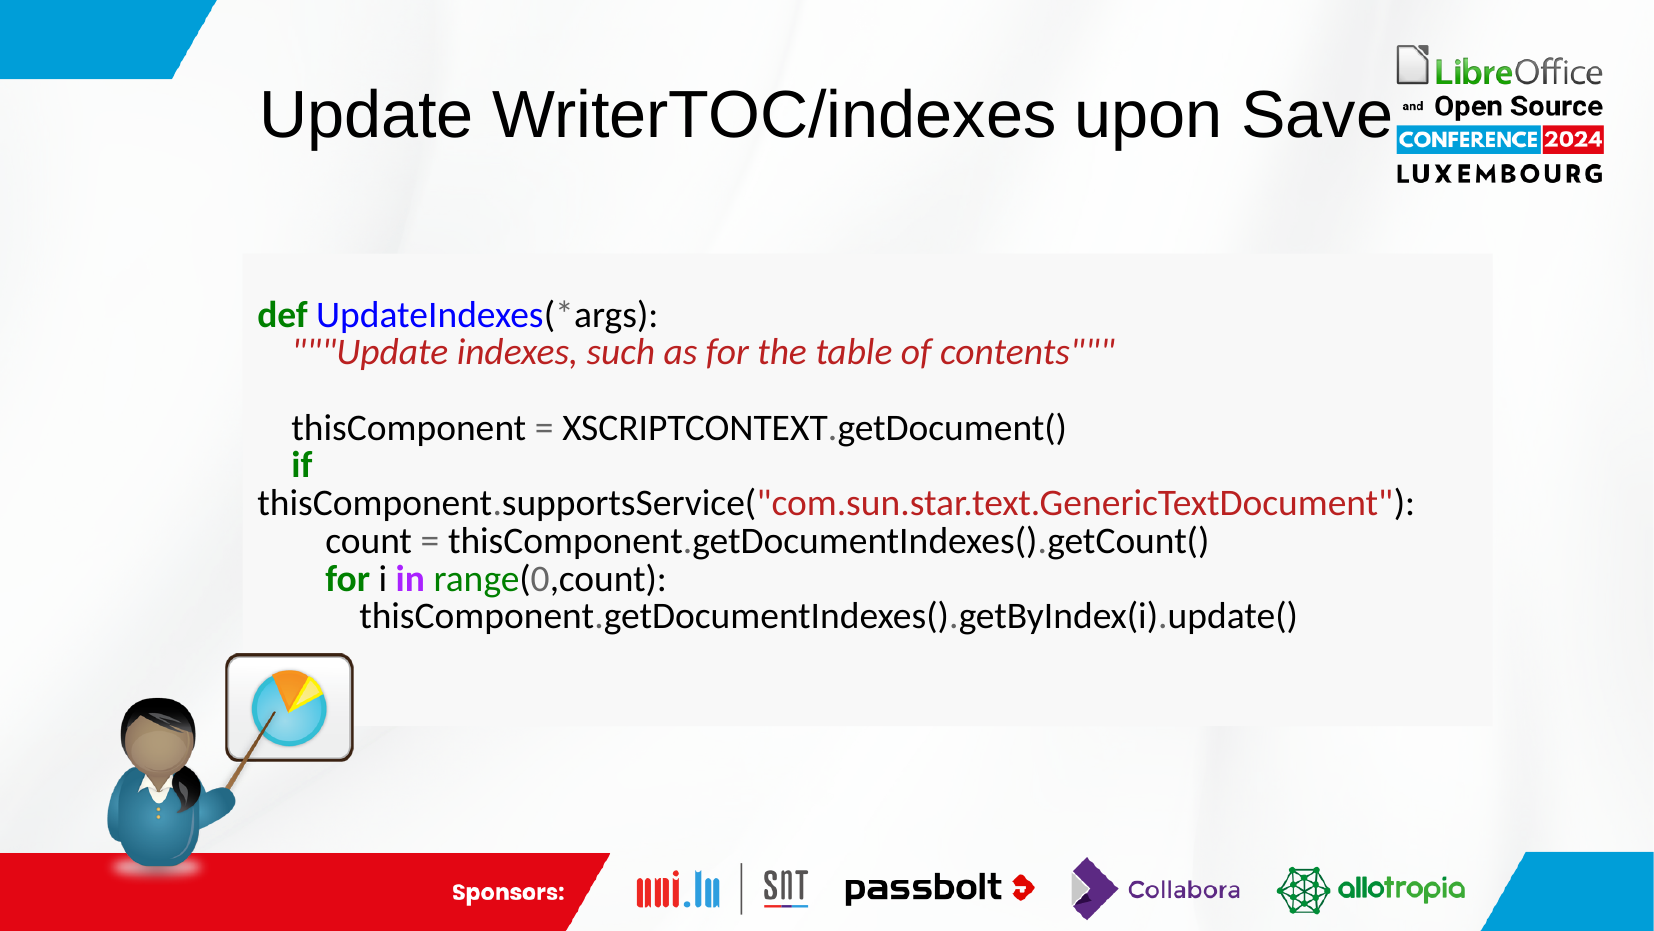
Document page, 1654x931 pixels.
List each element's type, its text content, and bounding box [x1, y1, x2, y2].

text_box def UpdateIndexes(*args): """Update indexes, such as for the table of contents""" thisComponent = XSCRIPTCONTEXT.getDocument() if thisComponent.supportsService("com.sun.star.text.GenericTextDocument"): count = thisComponent.getDocumentIndexes().getCount() for i in range(0,count): thisComponent.getDocumentIndexes().getByIndex(i).update() [242, 253, 1493, 727]
picture [0, 0, 1654, 931]
title Update WriterTOC/indexes upon Save [82, 37, 1571, 193]
